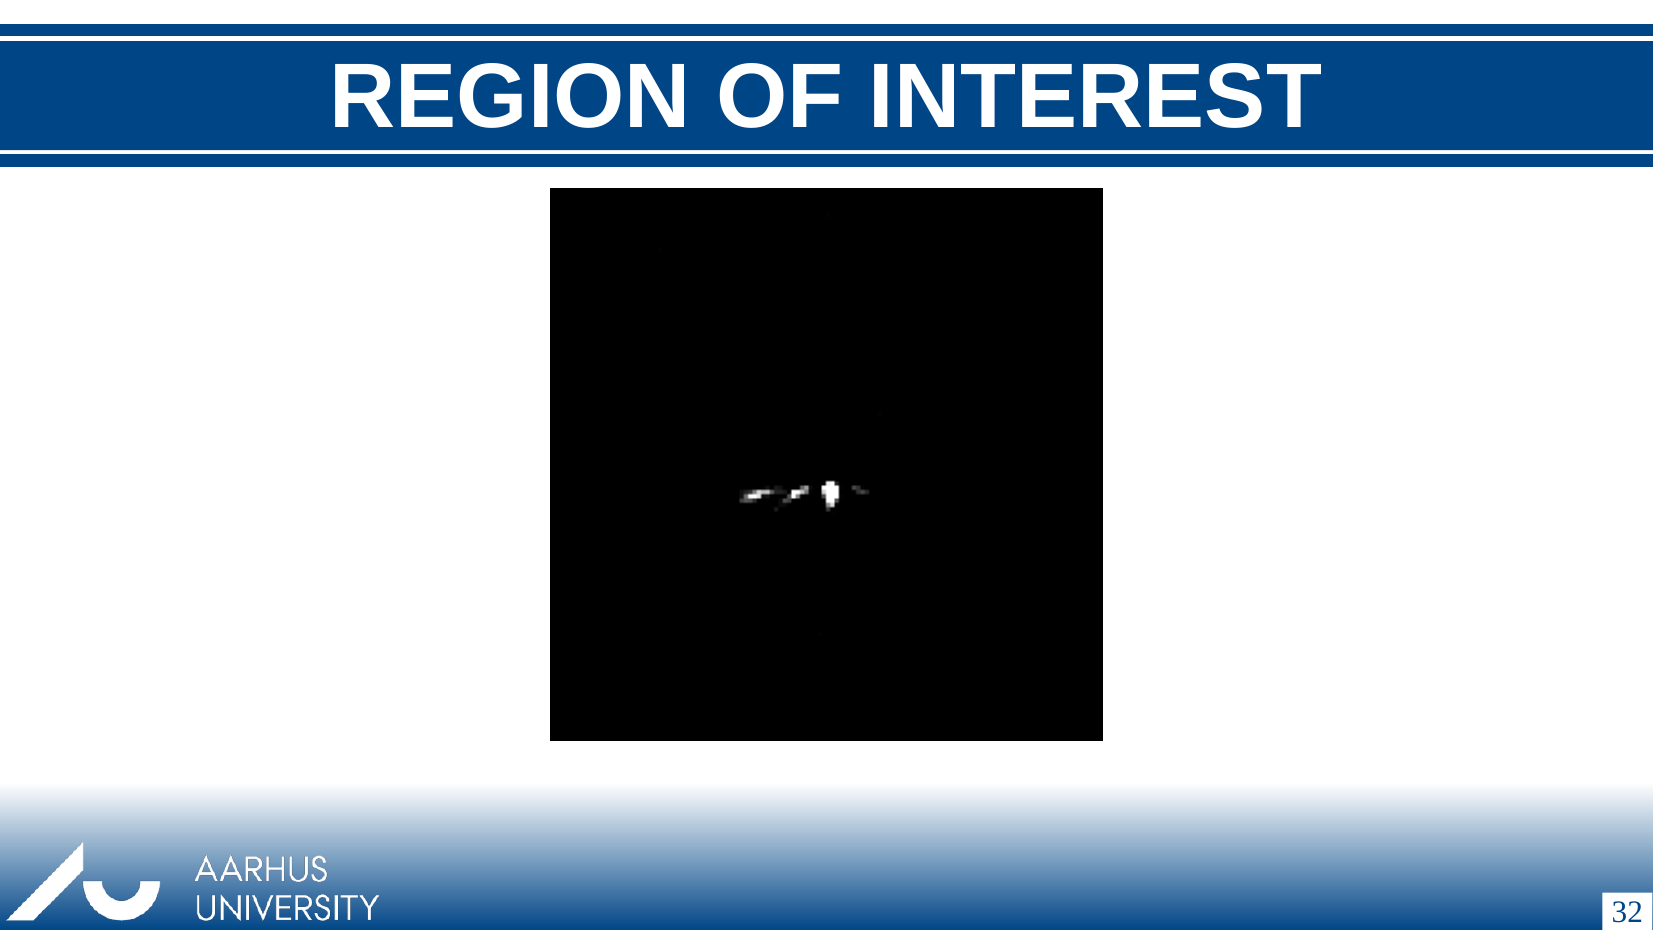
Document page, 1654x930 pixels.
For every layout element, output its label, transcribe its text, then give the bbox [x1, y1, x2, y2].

picture [5, 841, 414, 928]
picture [550, 188, 1103, 742]
title REGION OF INTEREST [0, 41, 1653, 151]
